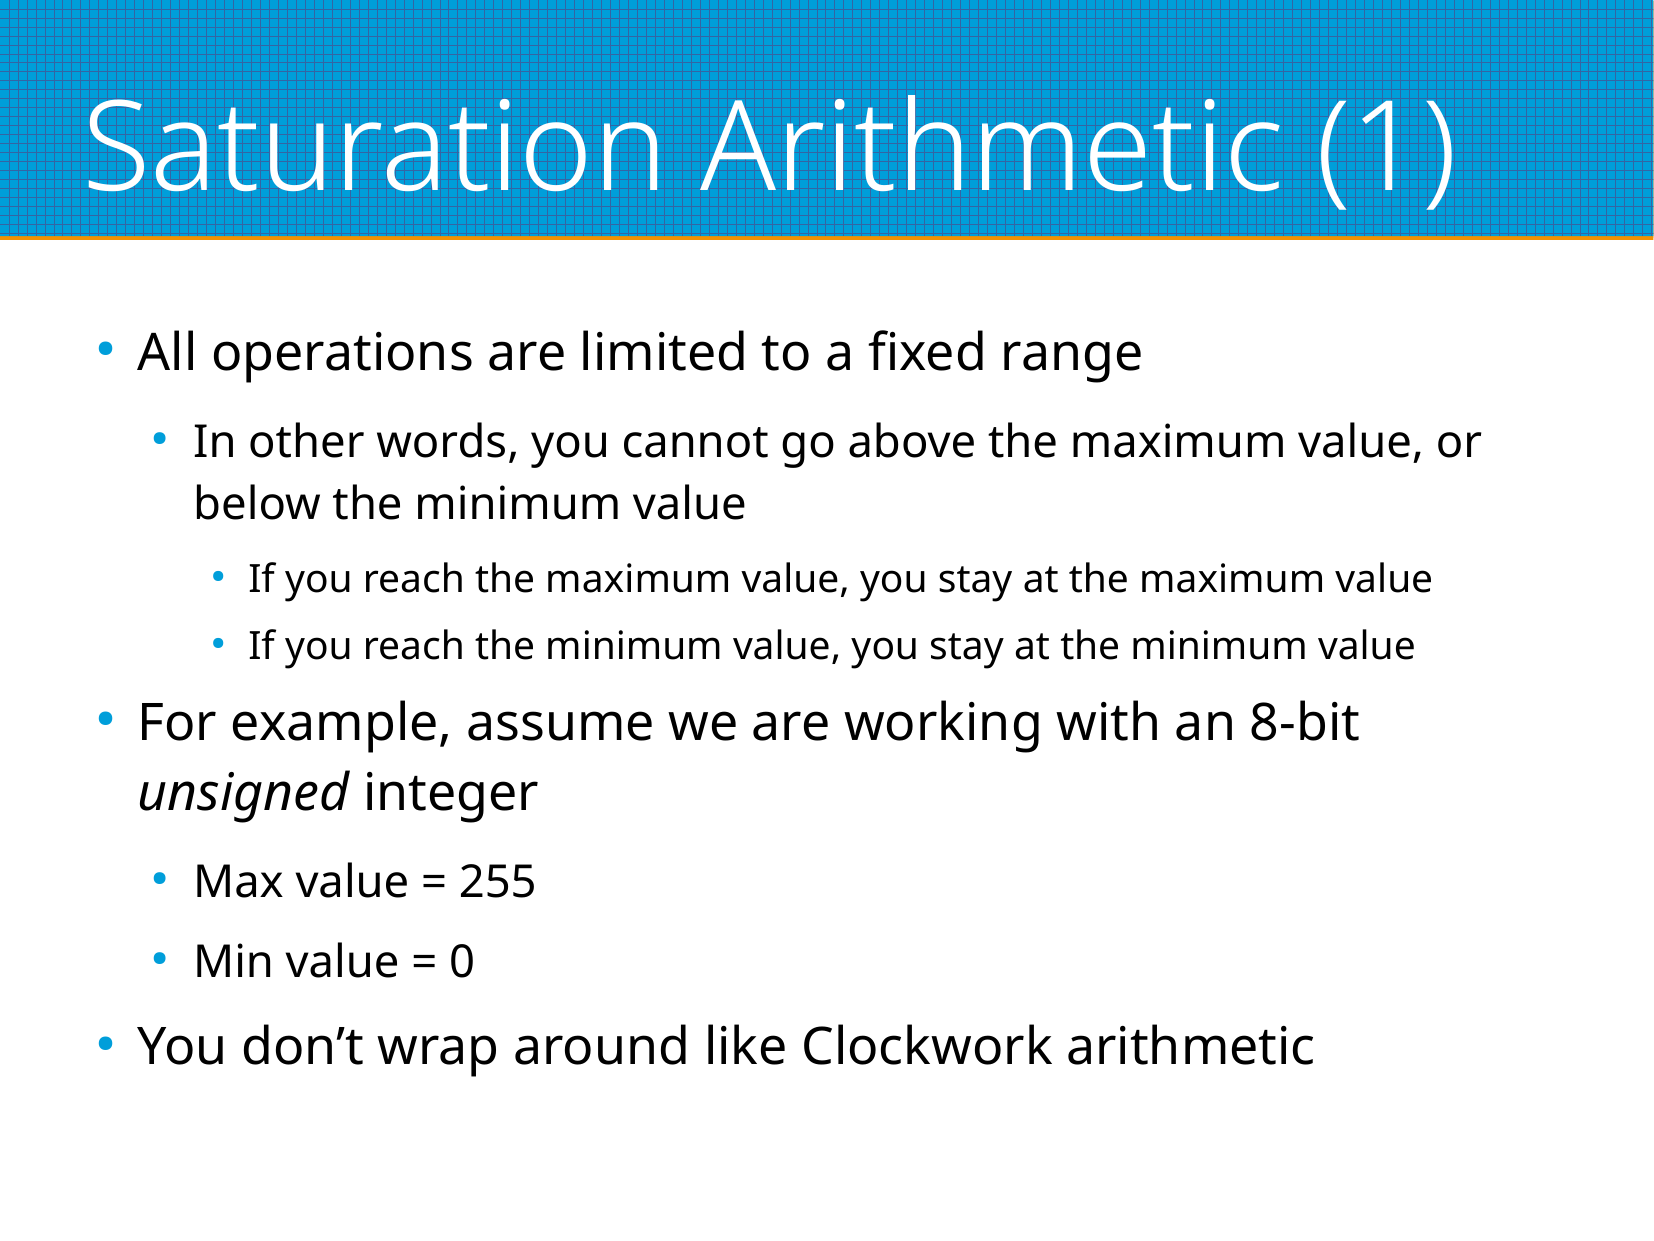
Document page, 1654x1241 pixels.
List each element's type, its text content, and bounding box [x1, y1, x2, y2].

title Saturation Arithmetic (1) [82, 19, 1571, 227]
list All operations are limited to a fixed range In other words, you cannot go above the maximum value, or below the minimum value If you reach the maximum value, you stay at the maximum value If you reach the minimum value, you stay at the minimum value For example, assume we are working with an 8-bit unsigned integer Max value = 255 Min value = 0 You don’t wrap around like Clockwork arithmetic [82, 314, 1563, 1081]
